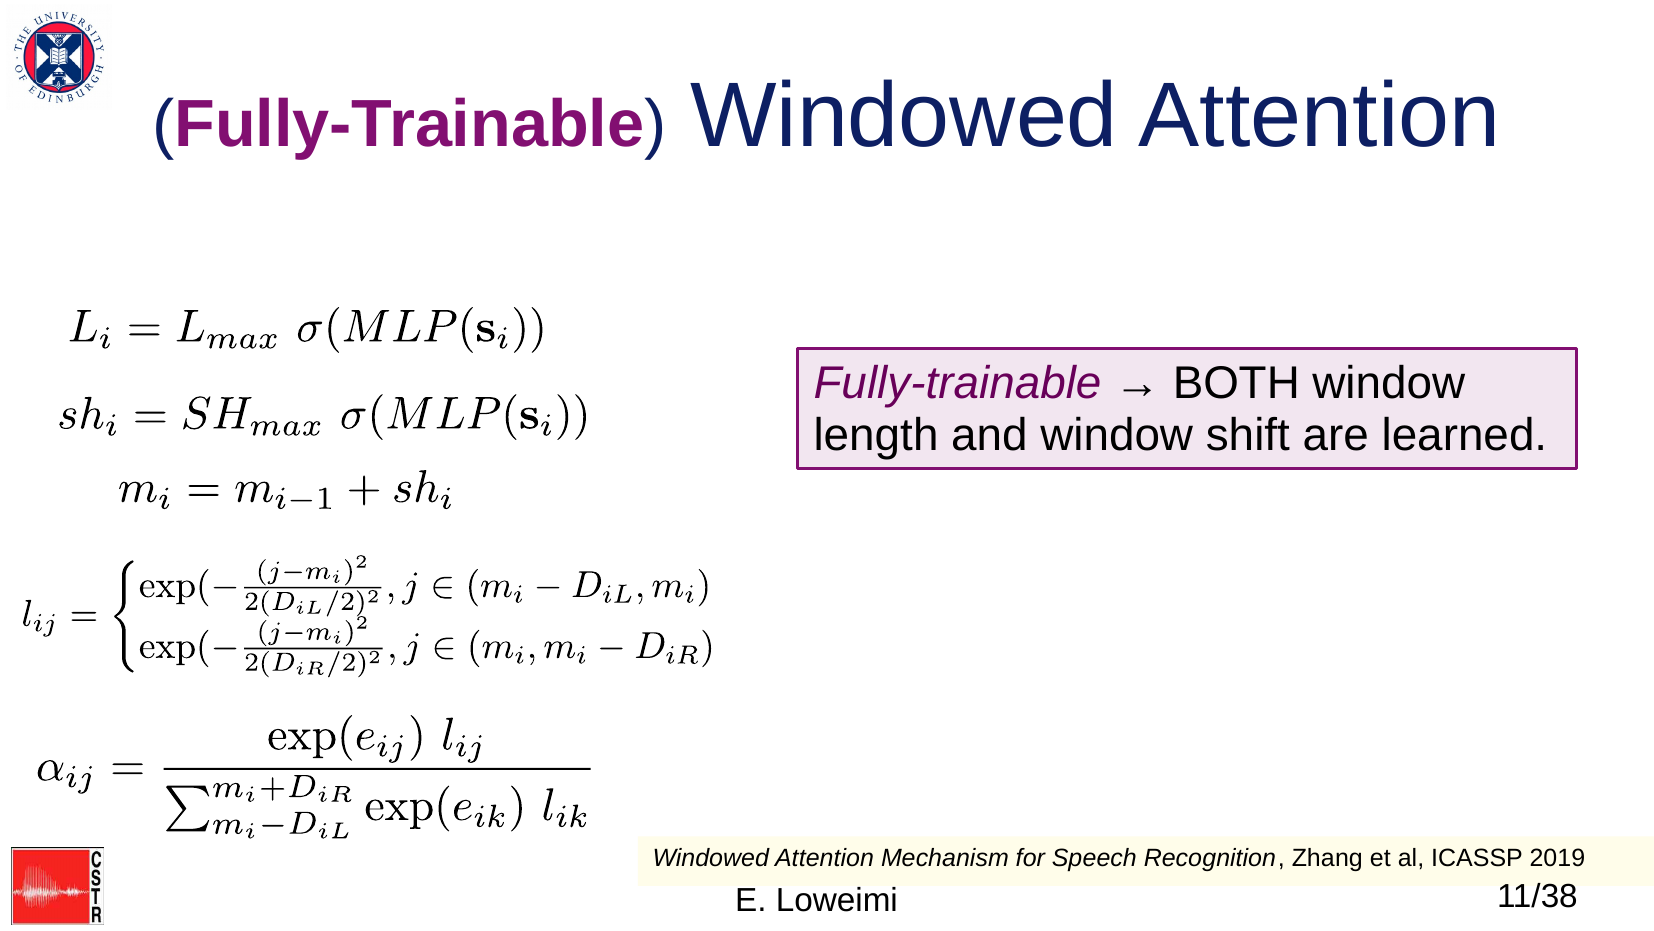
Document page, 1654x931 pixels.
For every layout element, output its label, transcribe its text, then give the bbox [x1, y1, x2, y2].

text_box Fully-trainable → BOTH window length and window shift are learned. [797, 348, 1577, 469]
text_box [117, 470, 453, 513]
text_box E. Loweimi [720, 874, 934, 931]
picture [11, 847, 104, 925]
text_box Windowed Attention Mechanism for Speech Recognition, Zhang et al, ICASSP 2019 [637, 836, 1654, 886]
text_box [35, 715, 591, 839]
text_box [56, 394, 591, 440]
text_box [67, 307, 547, 353]
text_box 11/38 [1482, 870, 1625, 928]
text_box [21, 555, 715, 678]
picture [6, 4, 112, 110]
title (Fully-Trainable) Windowed Attention [82, 37, 1571, 193]
